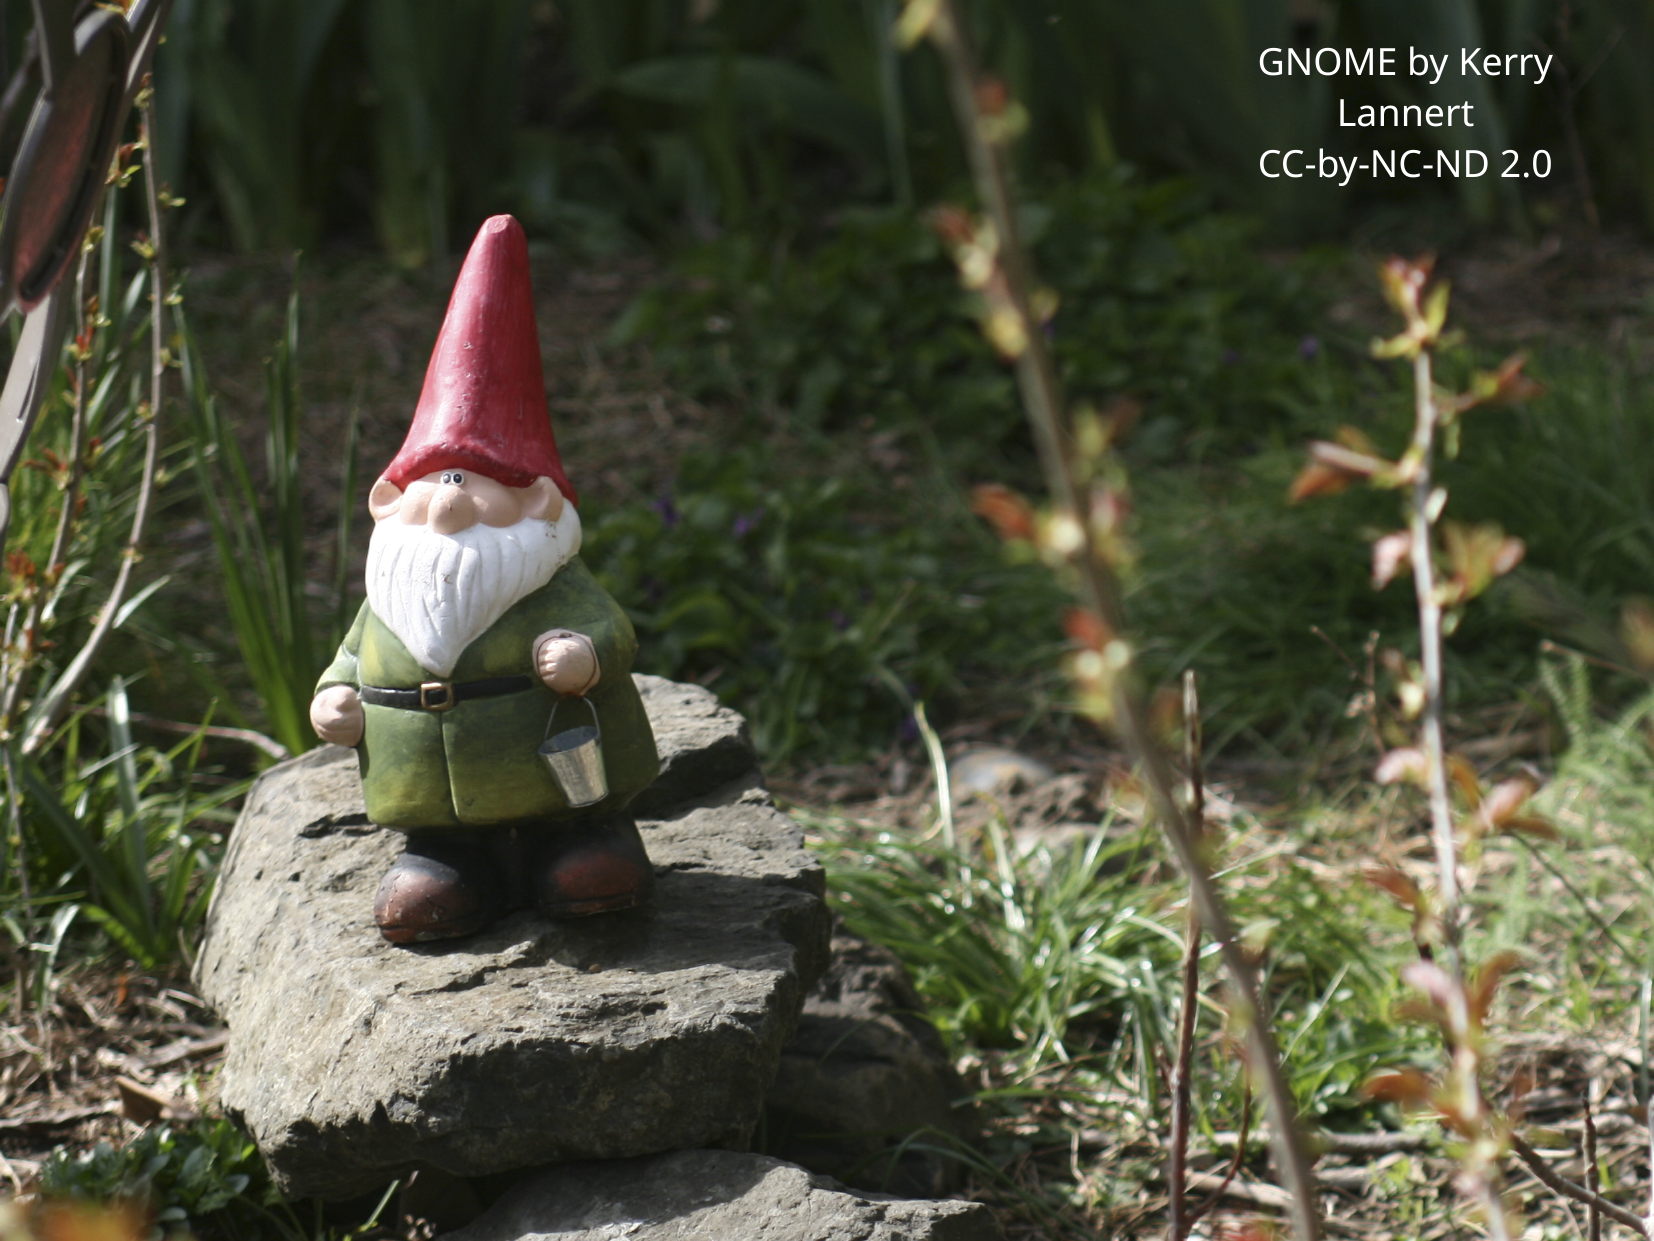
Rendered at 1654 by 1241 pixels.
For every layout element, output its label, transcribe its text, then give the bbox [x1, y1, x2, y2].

picture [0, 0, 1654, 1241]
text_box GNOME by Kerry Lannert CC-by-NC-ND 2.0 [1175, 28, 1636, 130]
